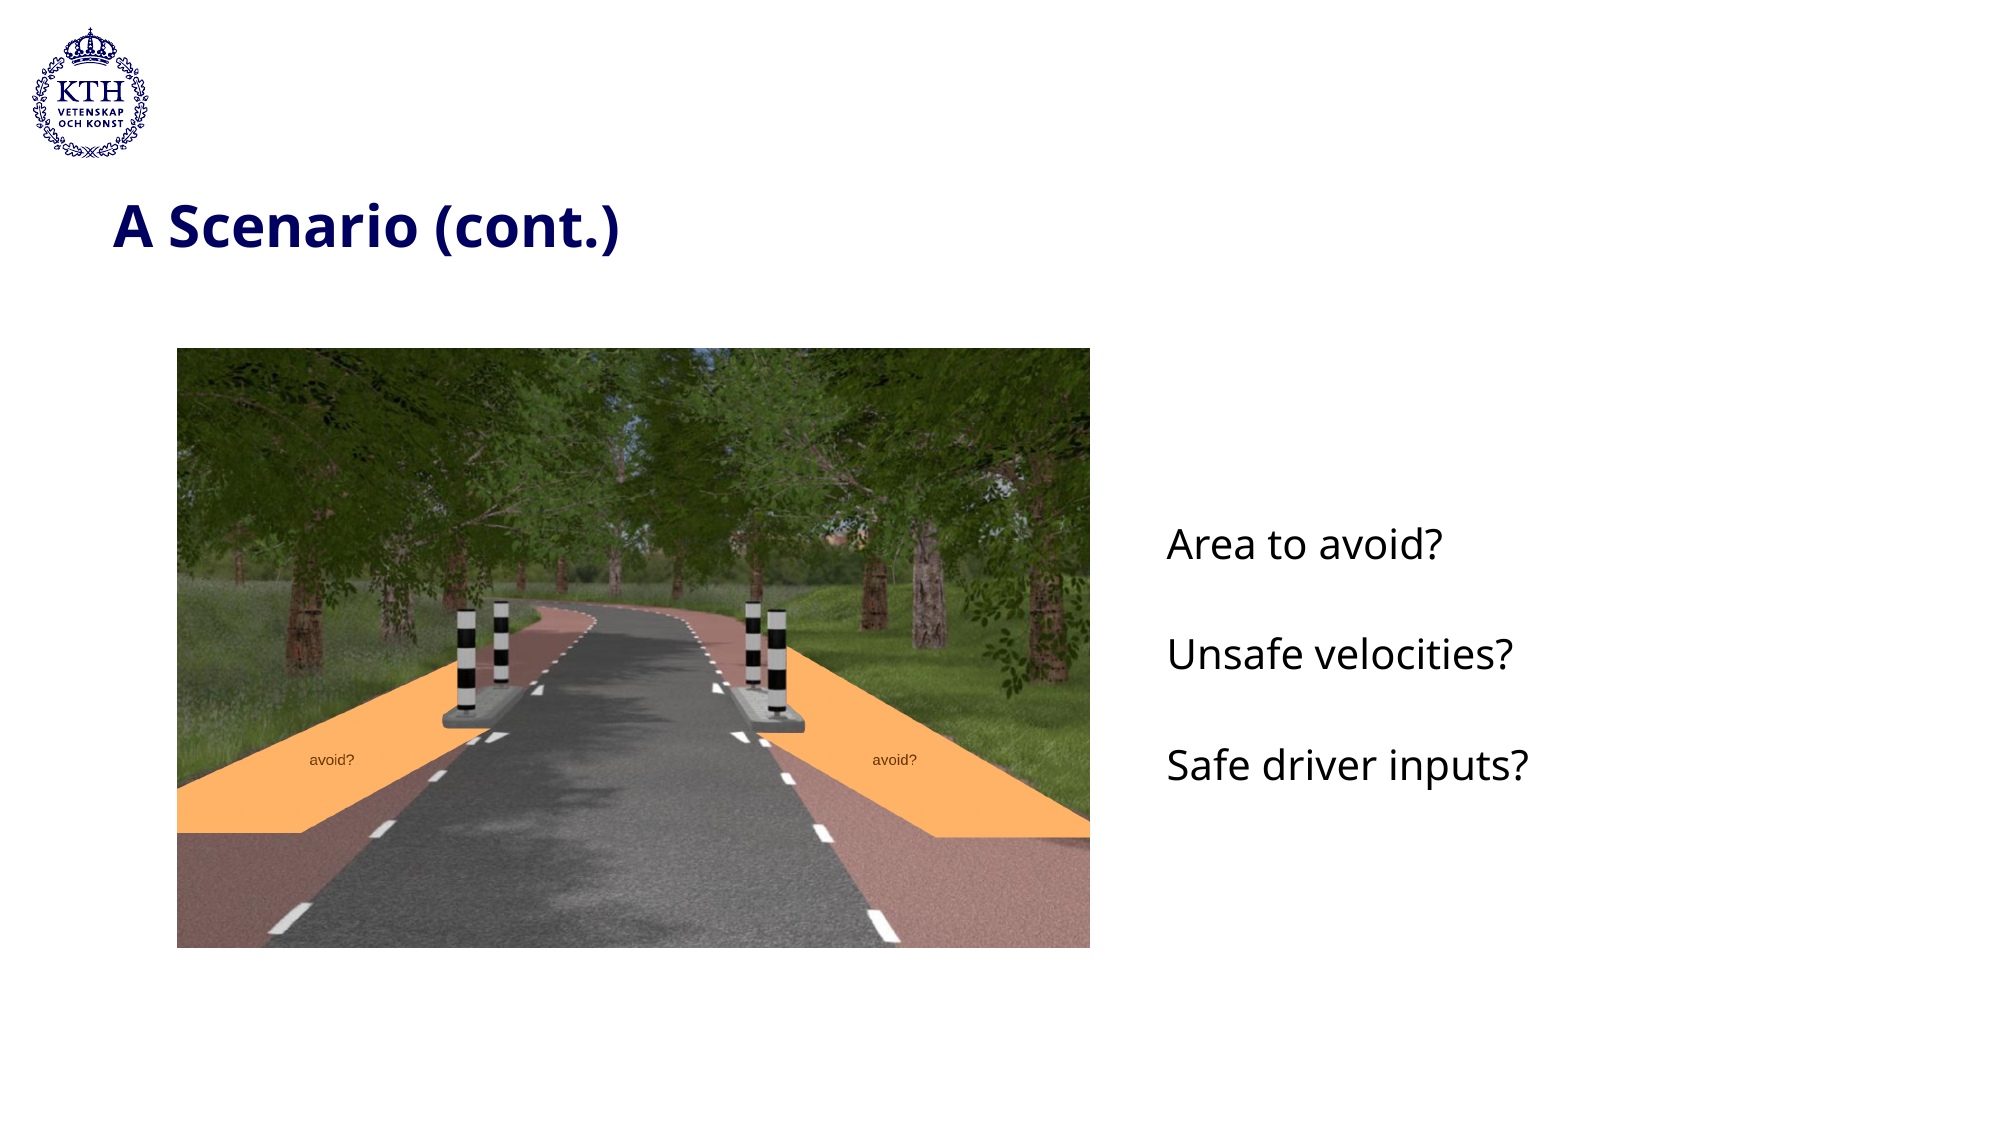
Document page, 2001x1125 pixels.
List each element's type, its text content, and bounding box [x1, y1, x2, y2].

picture [177, 348, 1090, 948]
title A Scenario (cont.) [98, 179, 1902, 273]
list Area to avoid? Unsafe velocities? Safe driver inputs? [1114, 345, 1932, 954]
